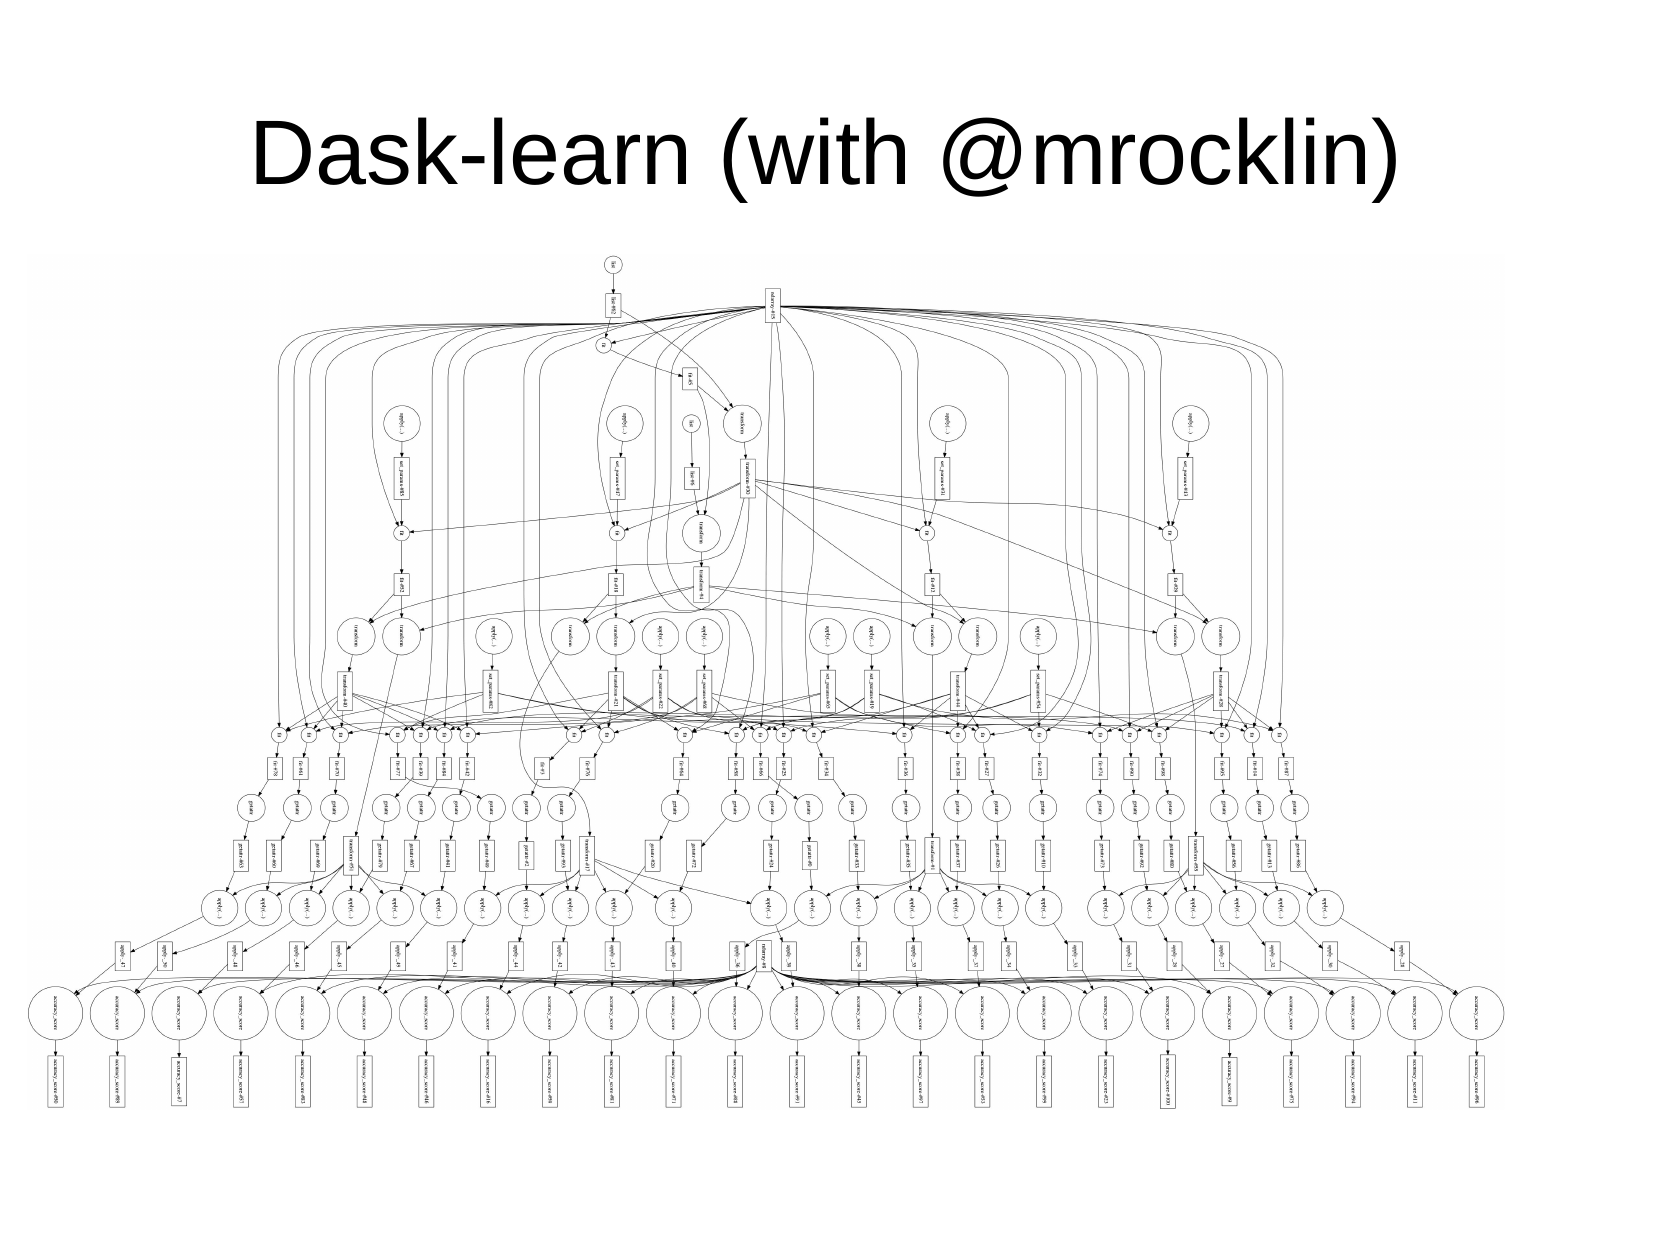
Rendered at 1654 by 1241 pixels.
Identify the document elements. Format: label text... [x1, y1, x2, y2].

picture [27, 254, 1505, 1111]
title Dask-learn (with @mrocklin) [82, 49, 1571, 257]
